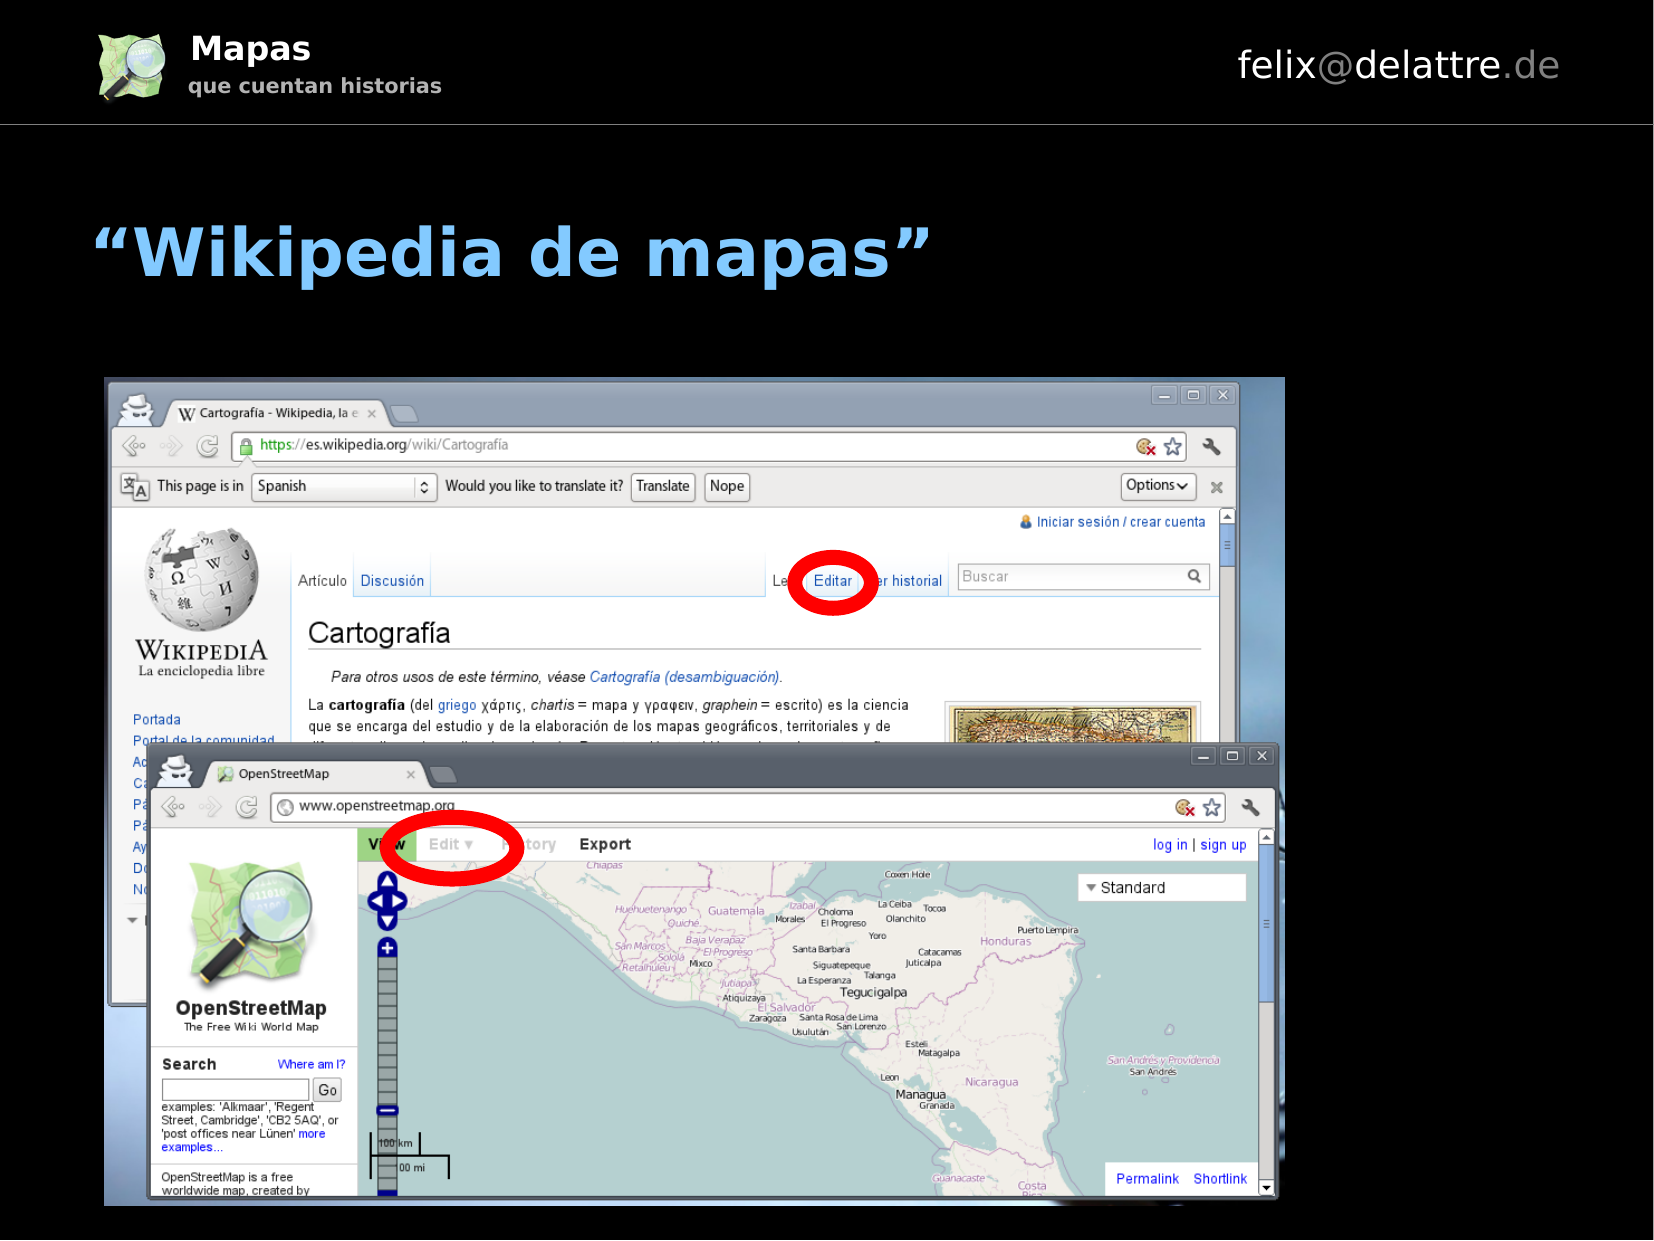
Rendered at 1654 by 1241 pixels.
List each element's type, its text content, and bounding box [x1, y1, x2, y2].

picture [95, 34, 169, 107]
picture [104, 377, 1285, 1206]
text_box “Wikipedia de mapas” [65, 197, 961, 309]
